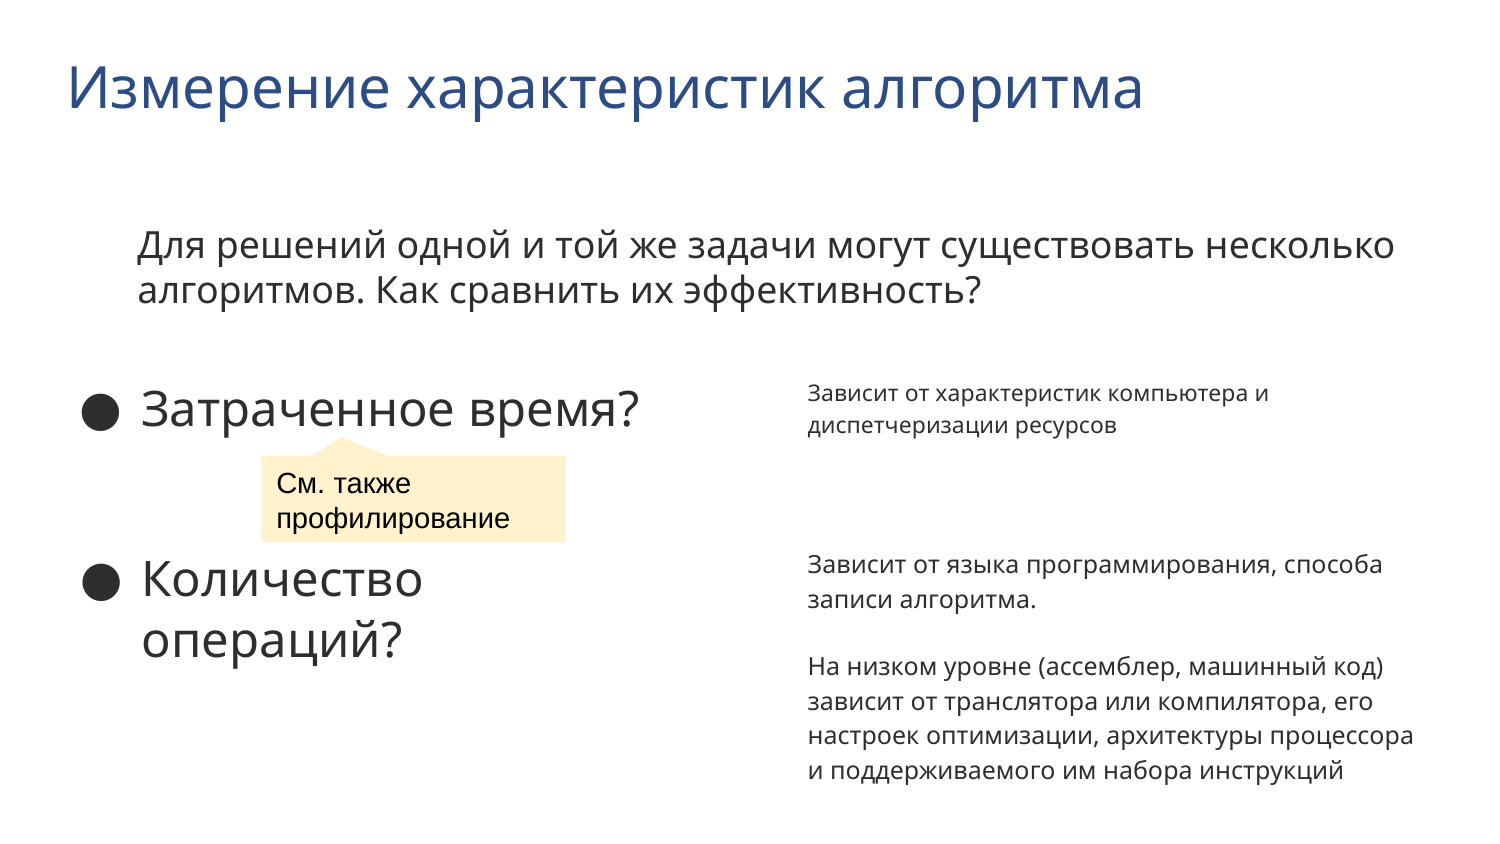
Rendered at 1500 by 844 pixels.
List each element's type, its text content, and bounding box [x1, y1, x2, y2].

text_box Для решений одной и той же задачи могут существовать несколько алгоритмов. Как сравнить их эффективность? [122, 205, 1432, 338]
list Зависит от характеристик компьютера и диспетчеризации ресурсов [792, 359, 1449, 473]
text_box См. также профилирование [261, 437, 566, 543]
title Измерение характеристик алгоритма [51, 35, 1449, 130]
list Количество операций? [51, 529, 708, 691]
list Зависит от языка программирования, способа записи алгоритма. На низком уровне (ассемблер, машинный код) зависит от транслятора или компилятора, его настроек оптимизации, архитектуры процессора и поддерживаемого им набора инструкций [792, 529, 1449, 761]
list Затраченное время? [51, 359, 708, 447]
